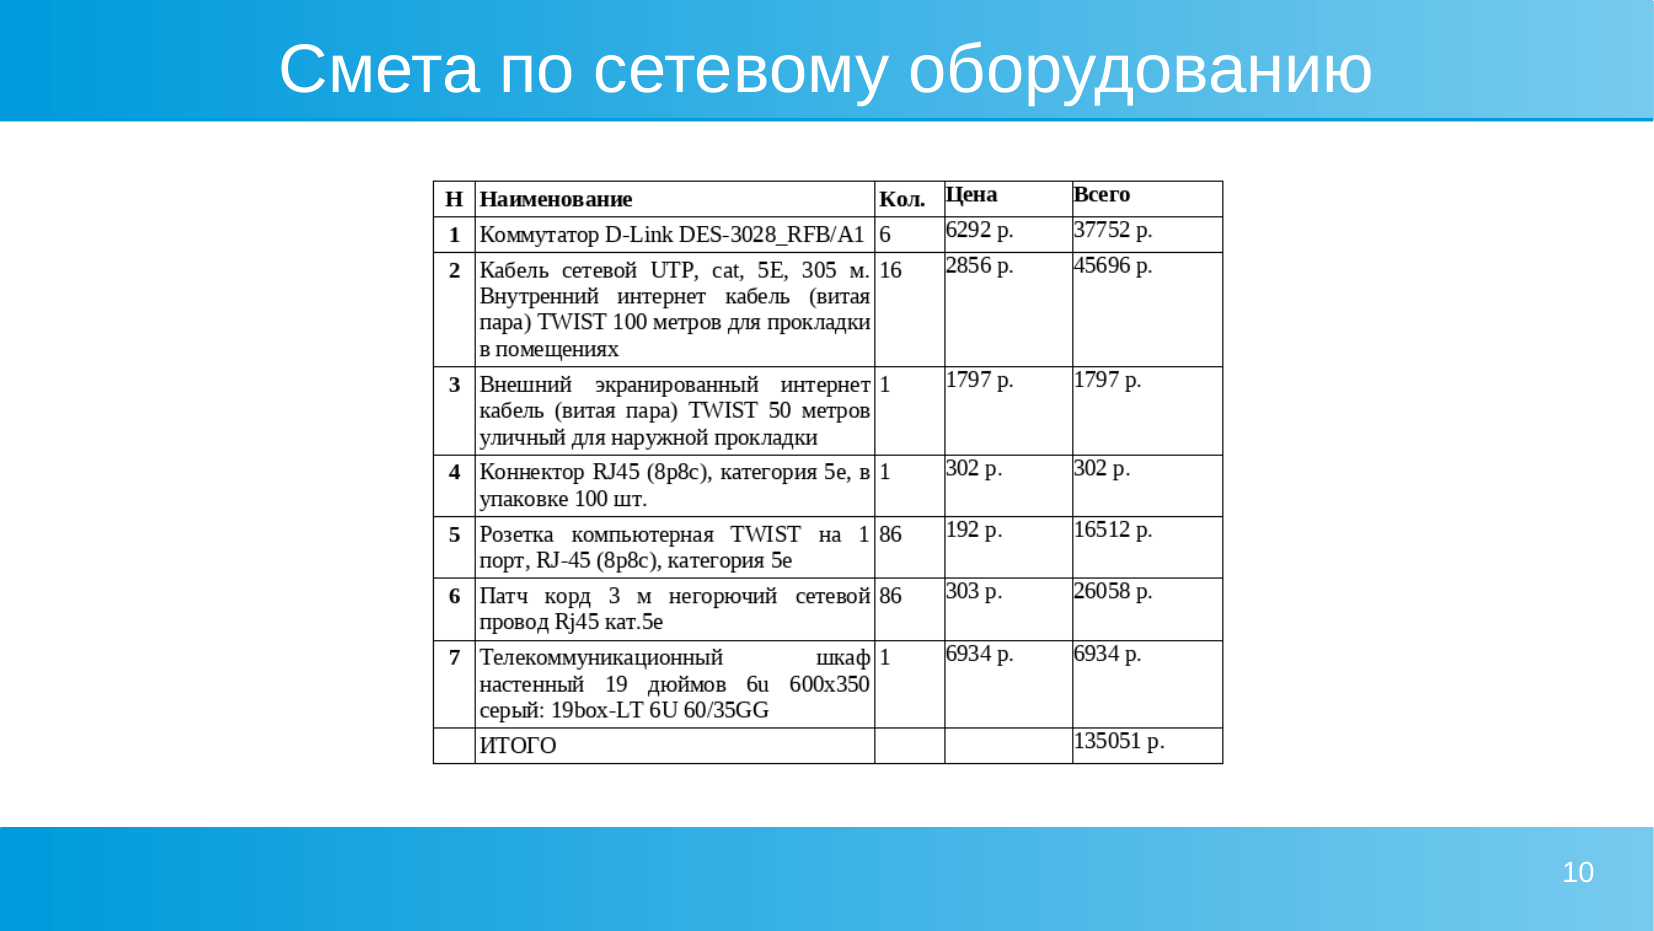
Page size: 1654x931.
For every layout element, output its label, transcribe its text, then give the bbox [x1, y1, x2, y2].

picture [428, 177, 1226, 768]
title Смета по сетевому оборудованию [59, 29, 1595, 108]
